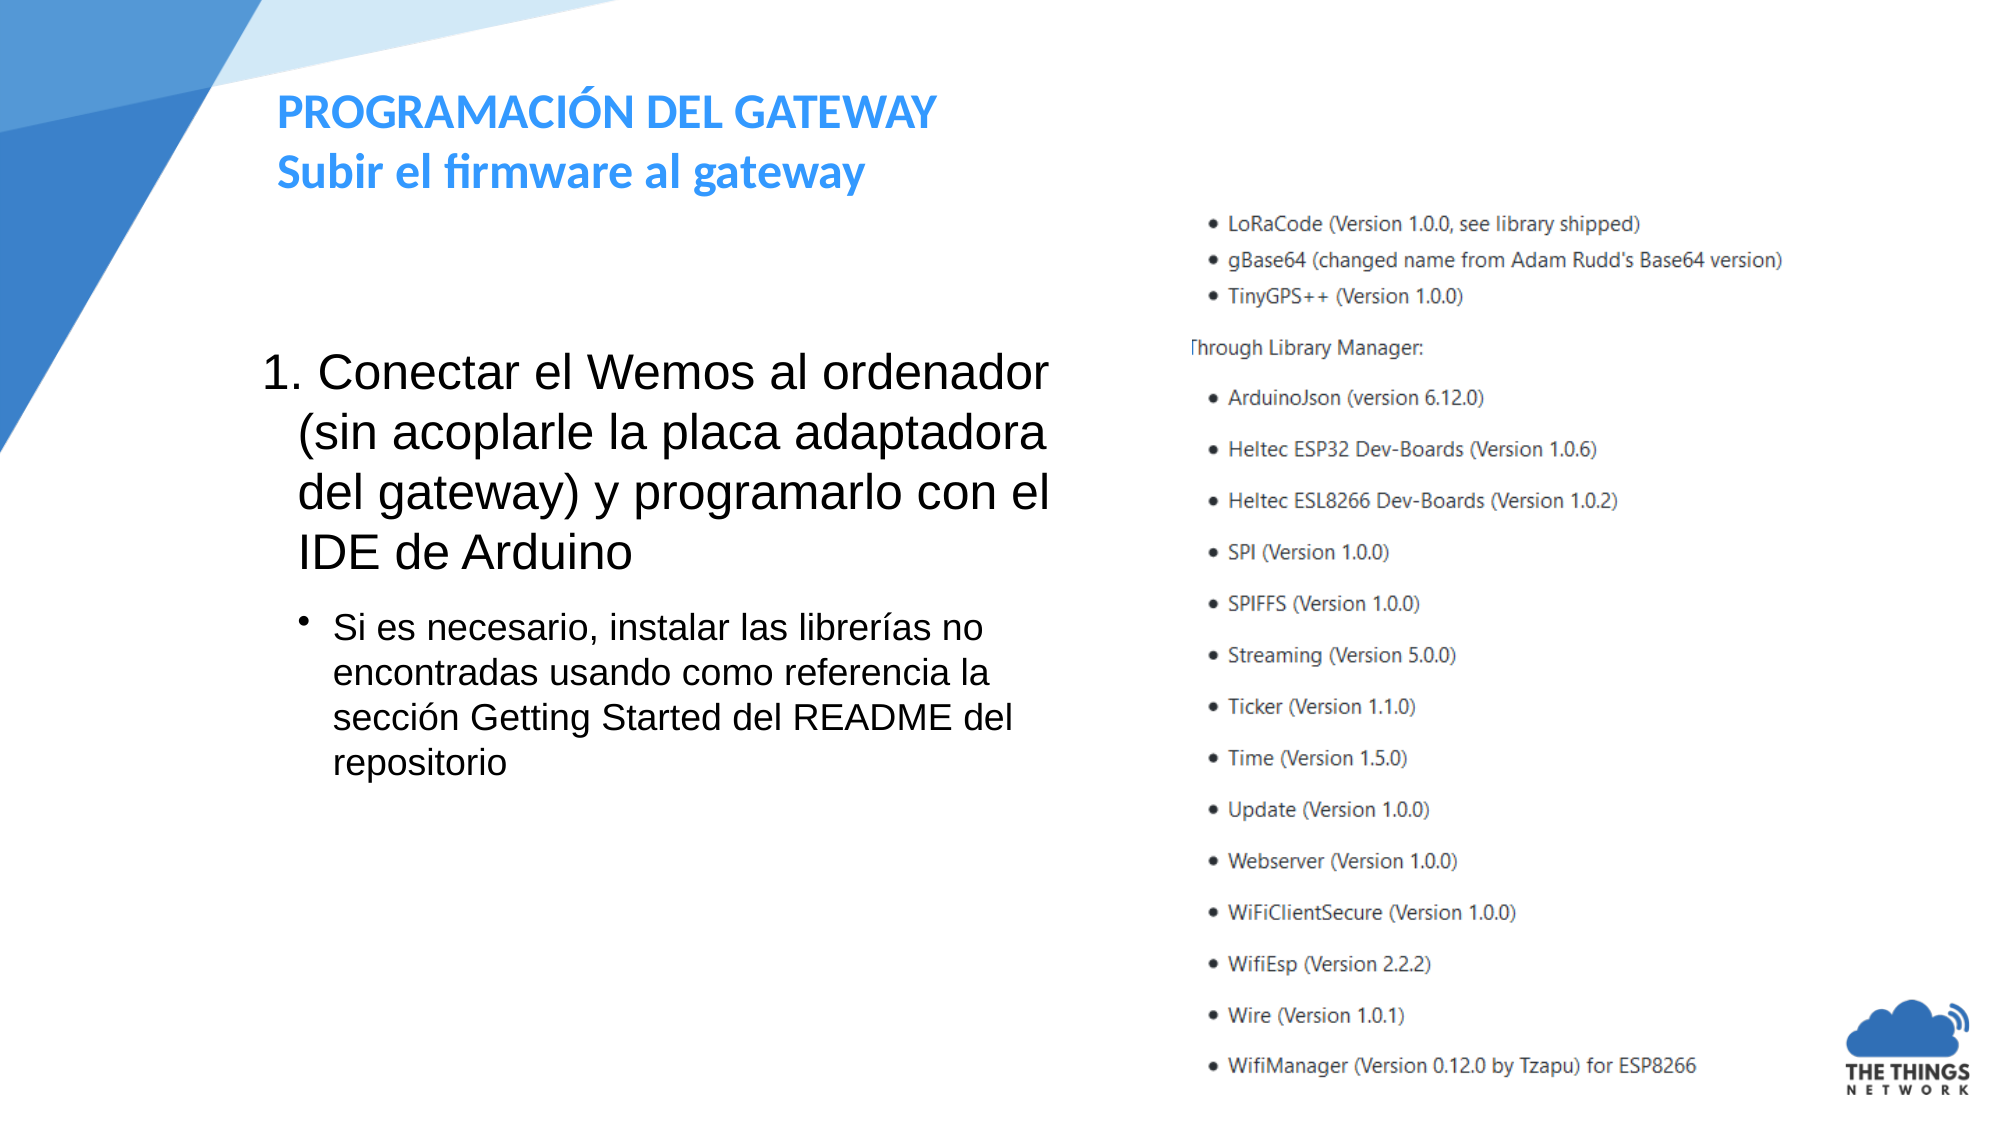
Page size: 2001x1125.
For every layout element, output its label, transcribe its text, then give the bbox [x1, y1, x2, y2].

picture [0, 0, 1970, 1095]
text_box Conectar el Wemos al ordenador (sin acoplarle la placa adaptadora del gateway) y programarlo con el IDE de Arduino Si es necesario, instalar las librerías no encontradas usando como referencia la sección Getting Started del README del repositorio [261, 339, 1111, 1014]
text_box PROGRAMACIÓN DEL GATEWAY Subir el firmware al gateway [99, 44, 1900, 233]
